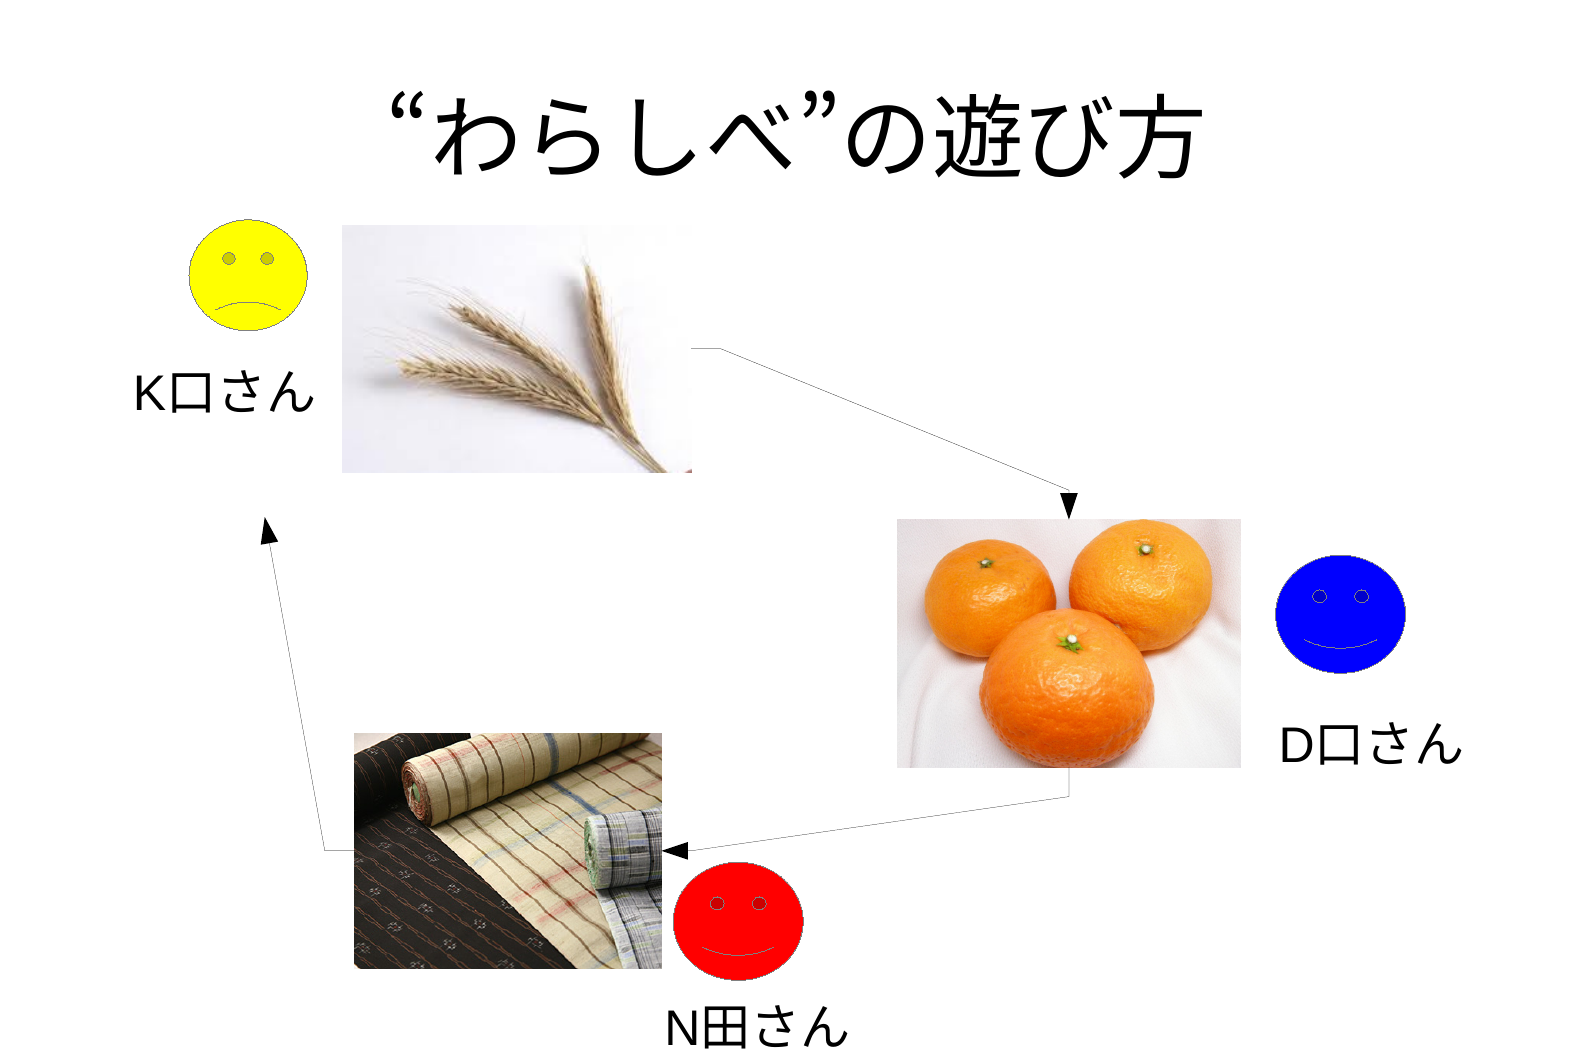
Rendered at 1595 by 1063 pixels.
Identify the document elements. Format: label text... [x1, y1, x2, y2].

picture [354, 733, 662, 969]
text_box N田さん [649, 980, 910, 1052]
text_box [188, 219, 308, 331]
text_box [1275, 555, 1406, 674]
text_box K口さん [118, 344, 355, 416]
text_box [673, 862, 804, 980]
picture [897, 519, 1241, 768]
picture [342, 225, 692, 473]
text_box D口さん [1263, 696, 1501, 768]
title “わらしべ”の遊び方 [79, 42, 1515, 220]
